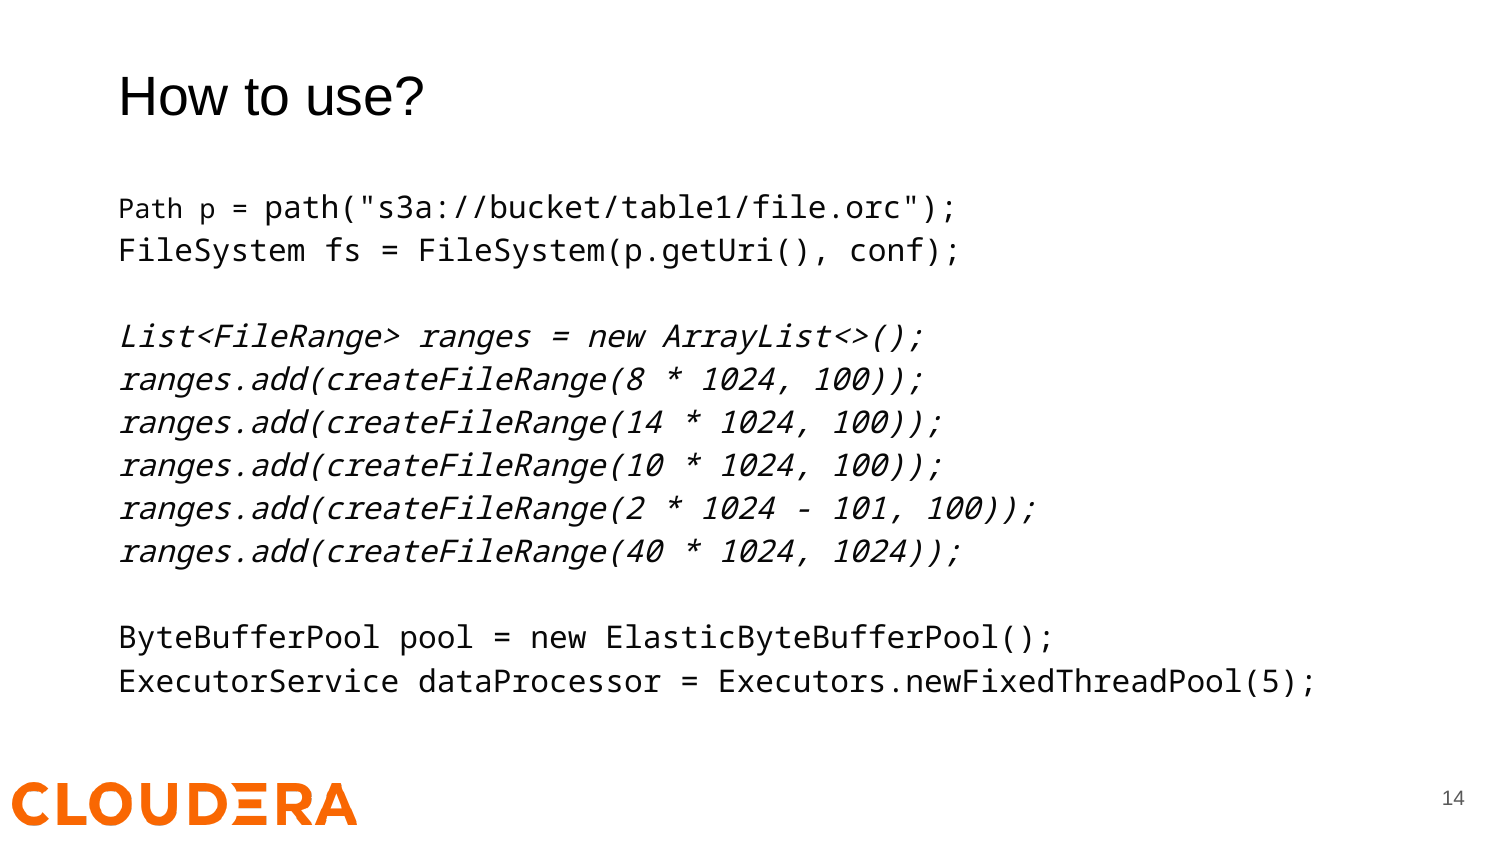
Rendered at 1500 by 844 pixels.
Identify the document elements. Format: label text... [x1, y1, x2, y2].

picture [12, 740, 357, 826]
slide_number <number> [1389, 764, 1480, 830]
title How to use? [103, 44, 1397, 208]
list Path p = path("s3a://bucket/table1/file.orc"); FileSystem fs = FileSystem(p.getUri(), conf); List<FileRange> ranges = new ArrayList<>(); ranges.add(createFileRange(8 * 1024, 100)); ranges.add(createFileRange(14 * 1024, 100)); ranges.add(createFileRange(10 * 1024, 100)); ranges.add(createFileRange(2 * 1024 - 101, 100)); ranges.add(createFileRange(40 * 1024, 1024)); ByteBufferPool pool = new ElasticByteBufferPool(); ExecutorService dataProcessor = Executors.newFixedThreadPool(5); [103, 166, 1356, 739]
